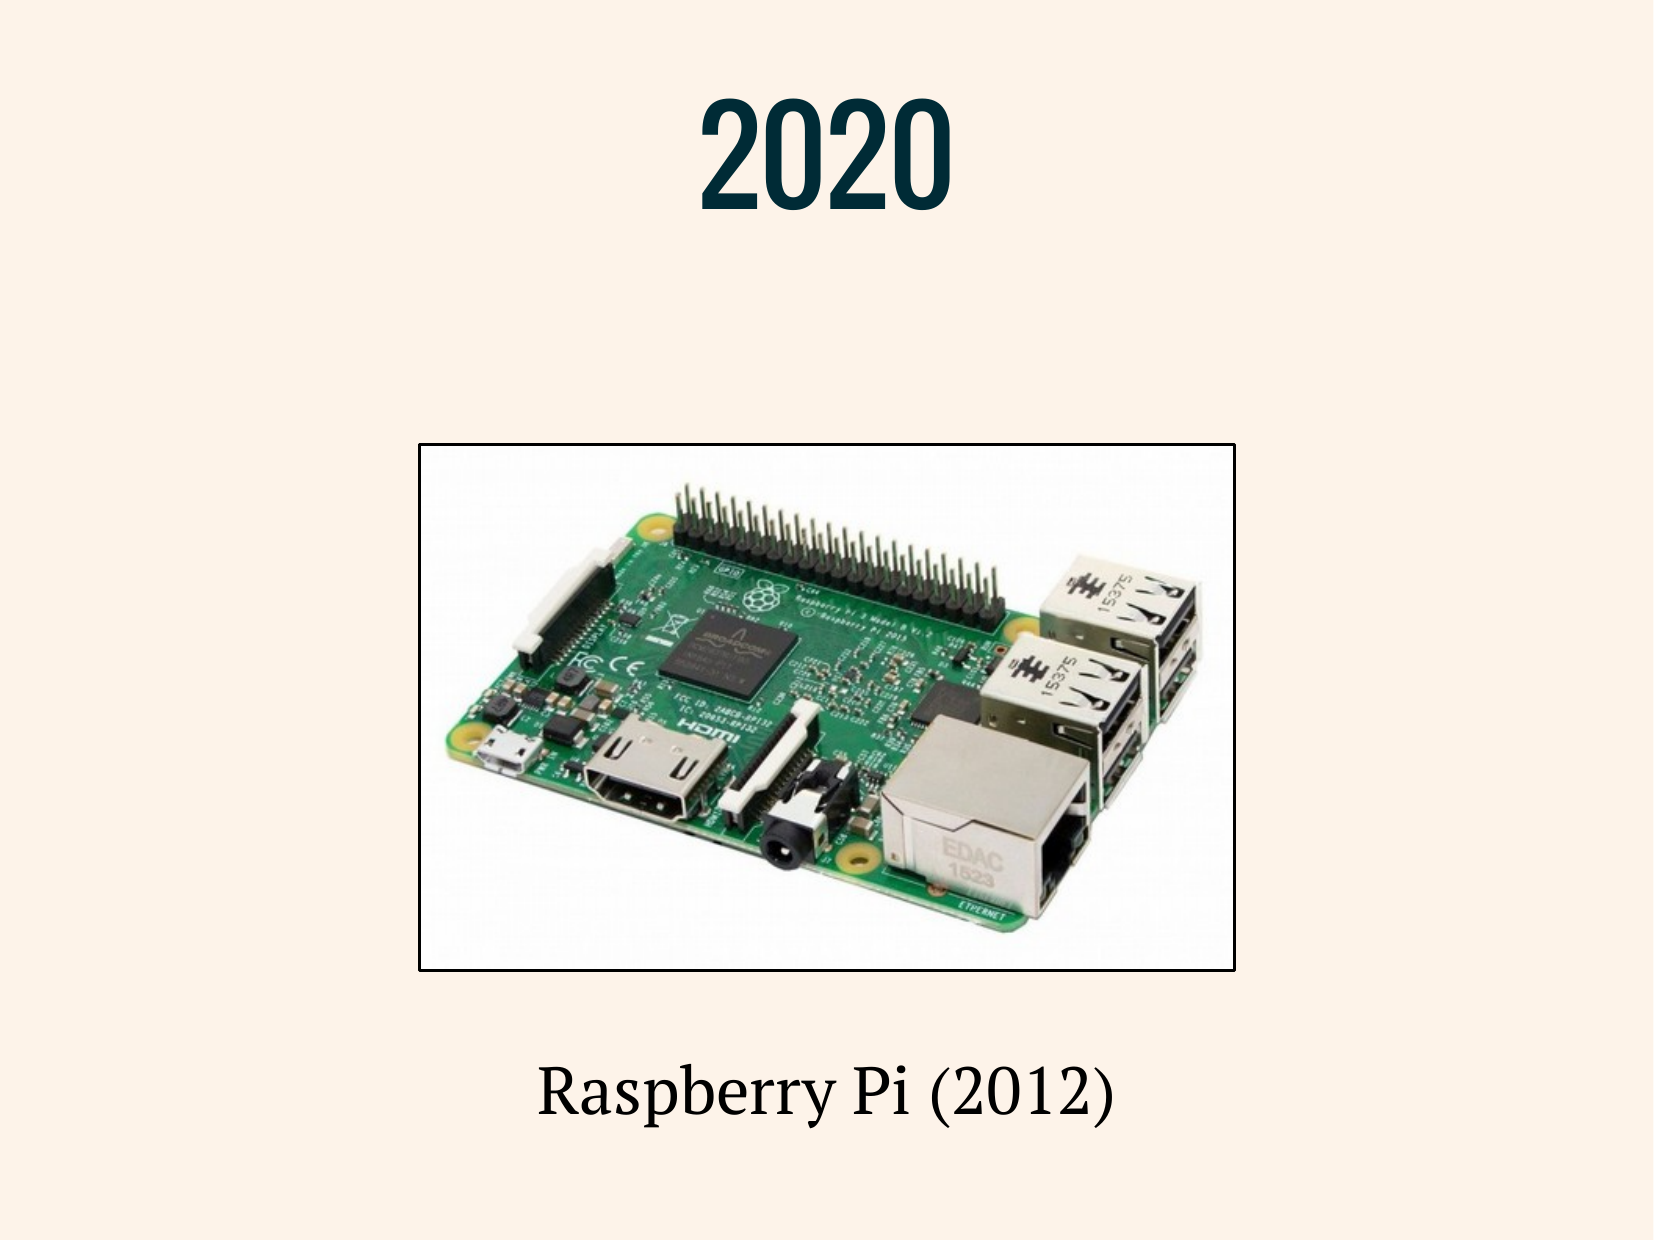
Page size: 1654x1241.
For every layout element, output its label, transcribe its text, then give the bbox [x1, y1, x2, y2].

title 2020 [82, 49, 1571, 257]
picture [420, 446, 1234, 969]
text_box Raspberry Pi (2012) [82, 1027, 1572, 1152]
